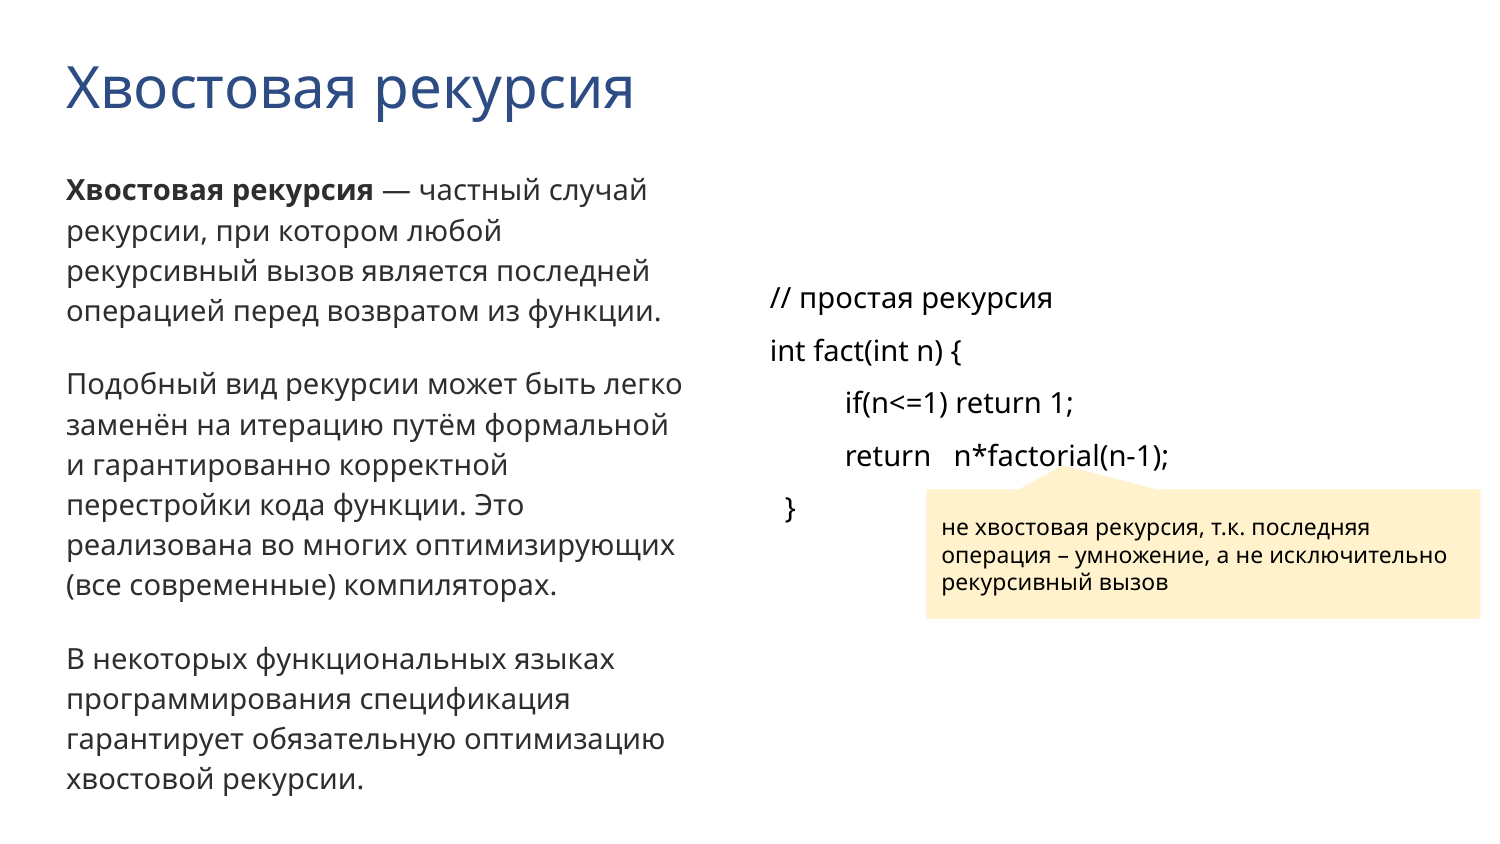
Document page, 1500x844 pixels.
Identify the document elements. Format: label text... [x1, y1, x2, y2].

list // простая рекурсия int fact(int n) { if(n<=1) return 1; return n*factorial(n-1); } [754, 247, 1430, 752]
title Хвостовая рекурсия [51, 35, 1449, 130]
text_box не хвостовая рекурсия, т.к. последняя операция – умножение, а не исключительно рекурсивный вызов [926, 465, 1481, 619]
list Хвостовая рекурсия — частный случай рекурсии, при котором любой рекурсивный вызов является последней операцией перед возвратом из функции. Подобный вид рекурсии может быть легко заменён на итерацию путём формальной и гарантированно корректной перестройки кода функции. Это реализована во многих оптимизирующих (все современные) компиляторах. В некоторых функциональных языках программирования спецификация гарантирует обязательную оптимизацию хвостовой рекурсии. [51, 151, 708, 807]
